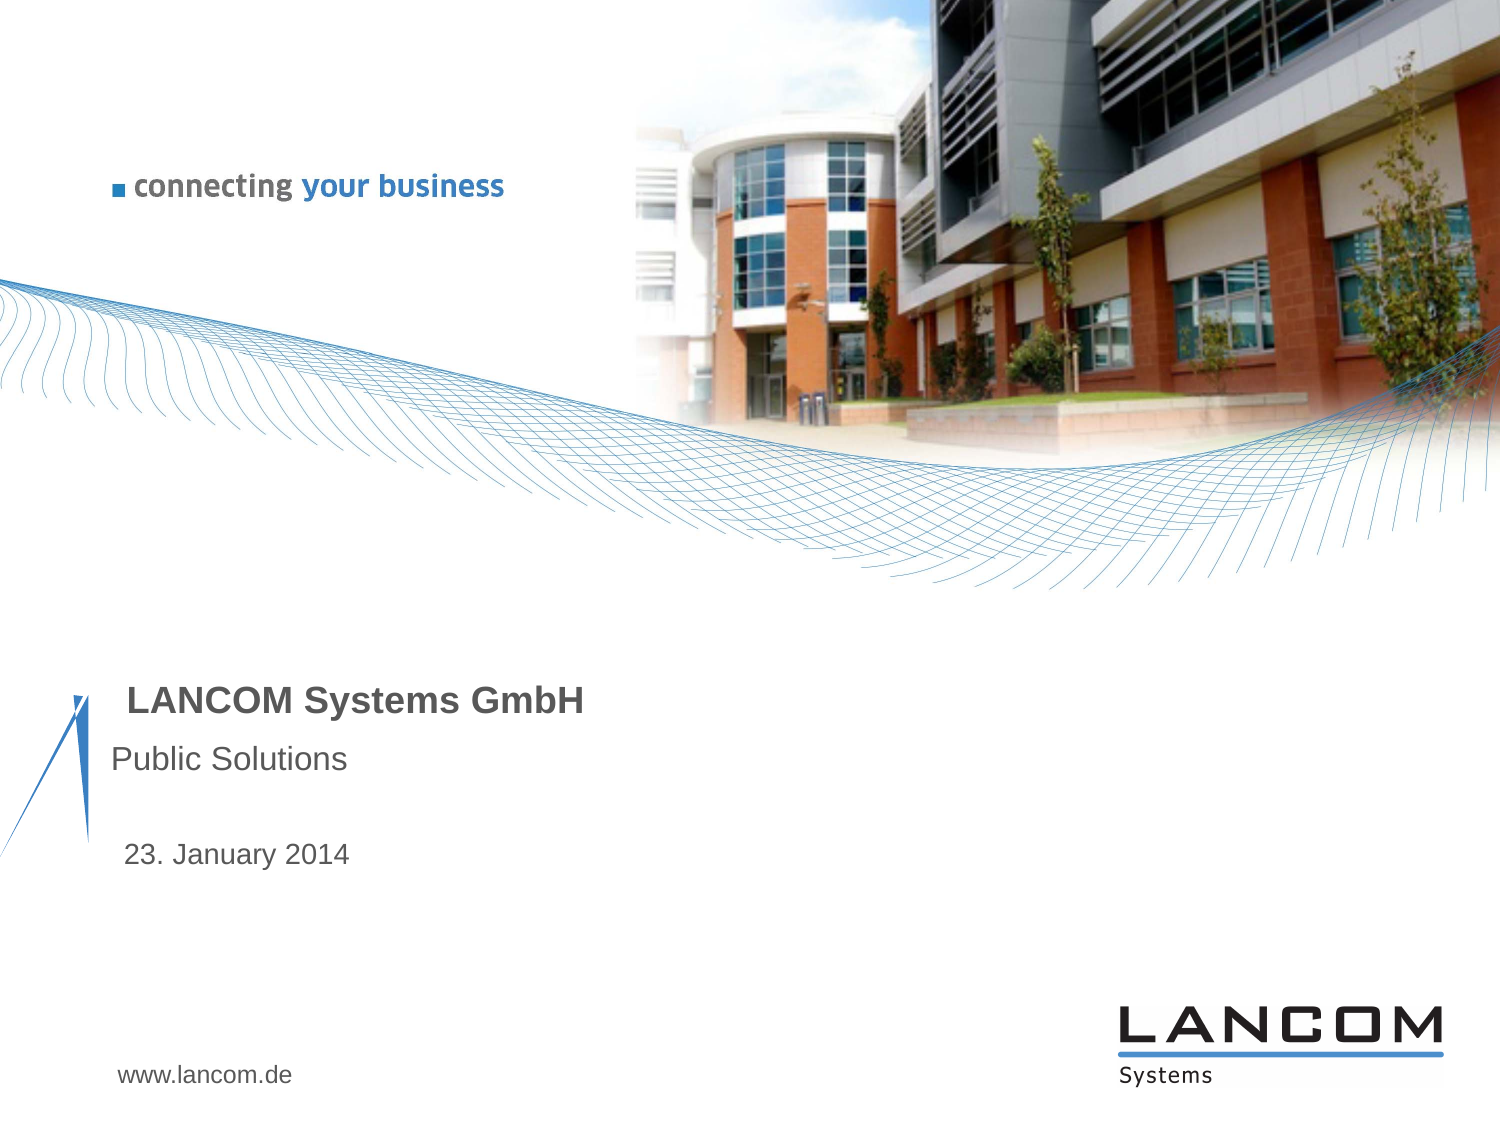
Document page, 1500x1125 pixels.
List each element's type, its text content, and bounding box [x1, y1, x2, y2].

list LANCOM Systems GmbH [111, 667, 1223, 729]
picture [0, 0, 1500, 708]
picture [1117, 1006, 1444, 1088]
list 23. January 2014 [109, 827, 1144, 883]
subtitle Public Solutions [95, 729, 1146, 857]
